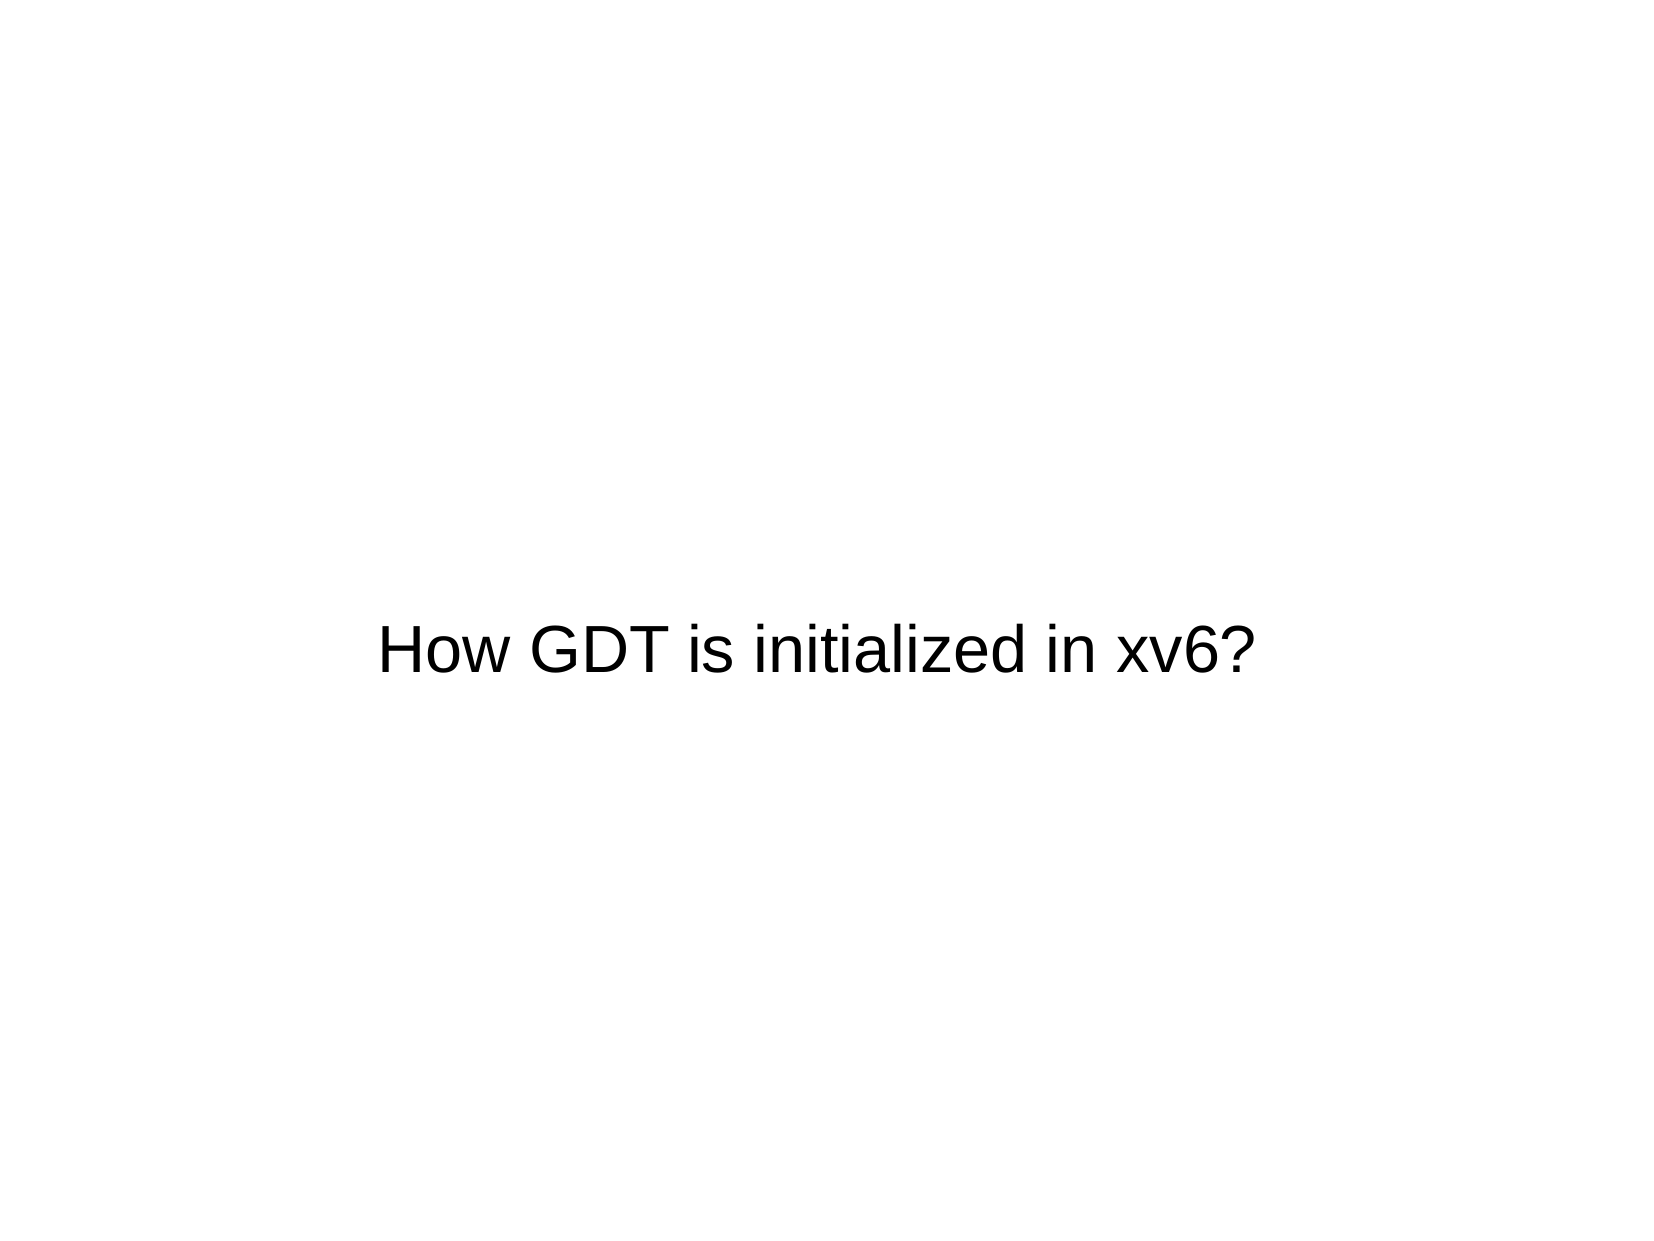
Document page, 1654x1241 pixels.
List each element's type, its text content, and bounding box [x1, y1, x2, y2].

subtitle How GDT is initialized in xv6? [82, 290, 1571, 1010]
